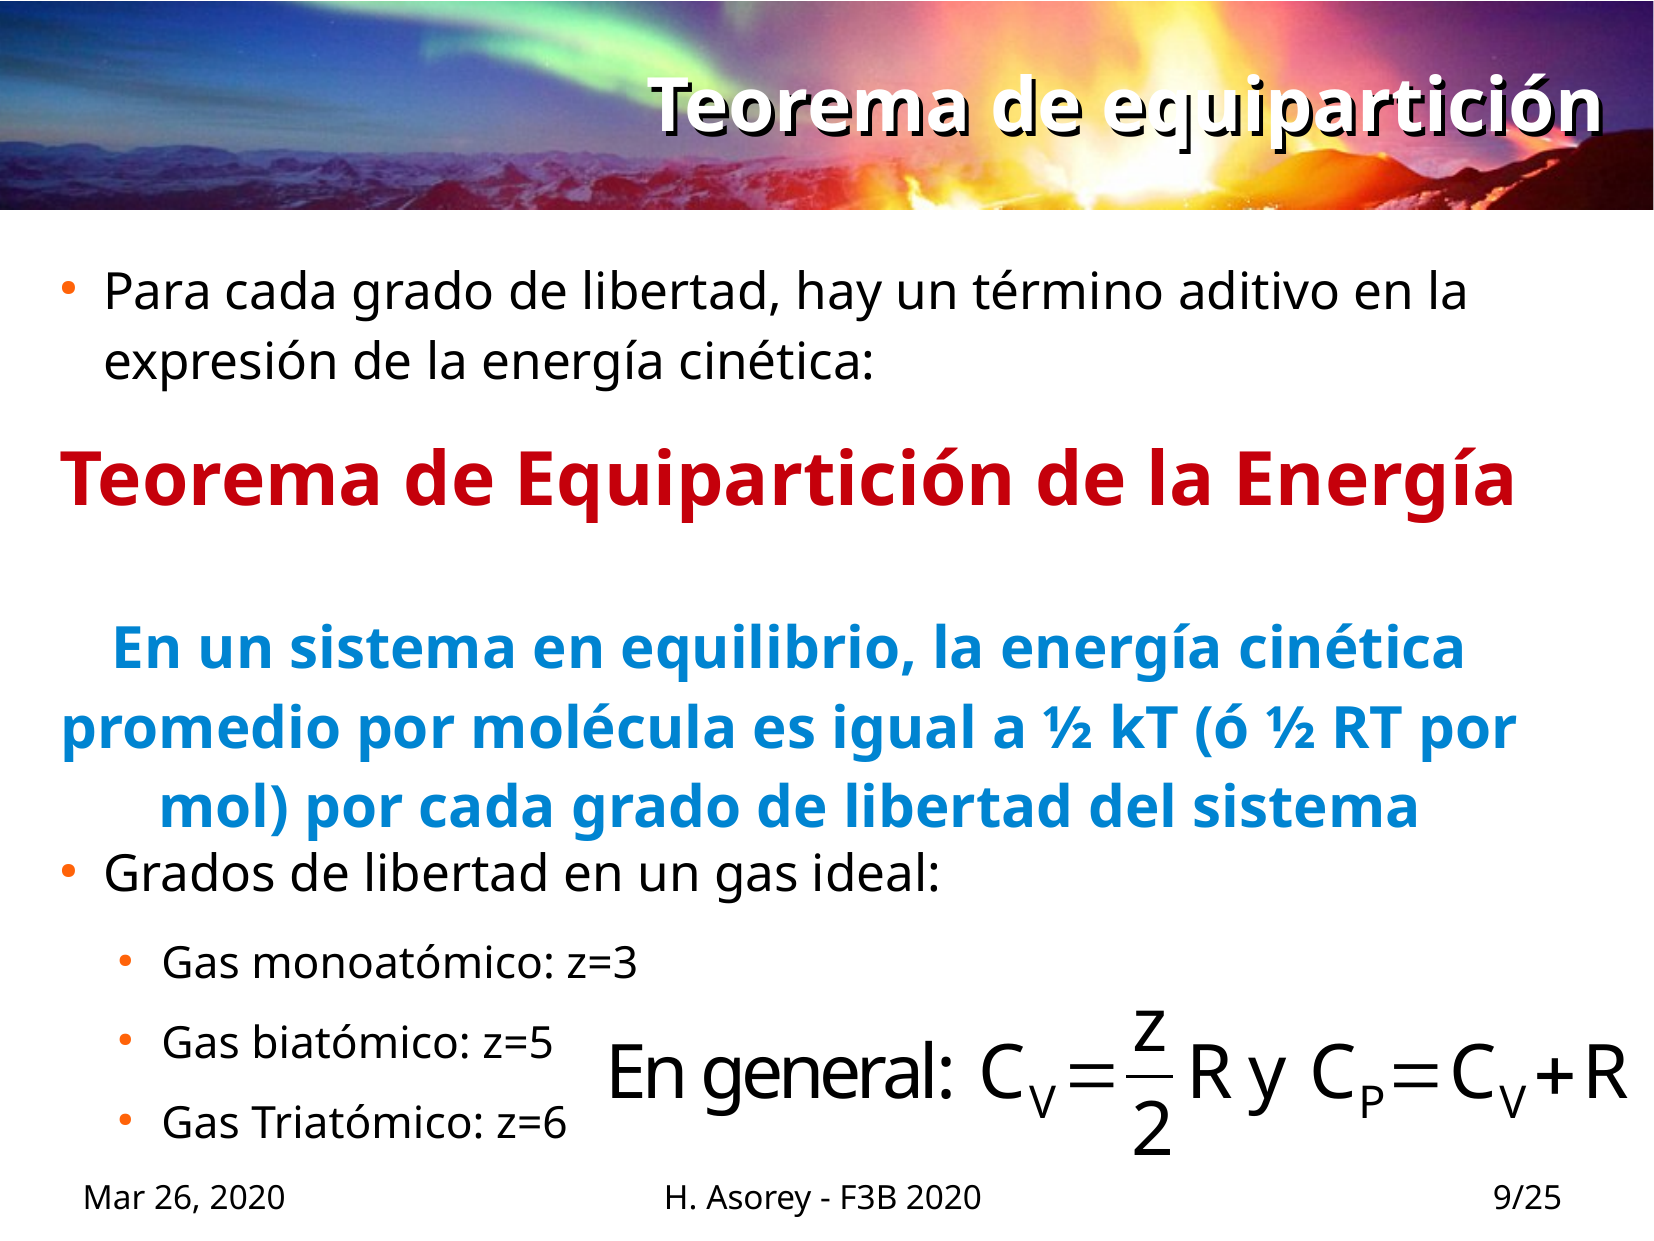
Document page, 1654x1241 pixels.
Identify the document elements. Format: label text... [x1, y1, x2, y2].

text_box Teorema de Equipartición de la Energía En un sistema en equilibrio, la energía cinética promedio por molécula es igual a ½ kT (ó ½ RT por mol) por cada grado de libertad del sistema [45, 417, 1644, 808]
title Teorema de equipartición [45, 15, 1606, 191]
chart [599, 978, 1636, 1174]
picture [0, 1, 1654, 210]
list Para cada grado de libertad, hay un término aditivo en la expresión de la energía cinética: Grados de libertad en un gas ideal: Gas monoatómico: z=3 Gas biatómico: z=5 Gas Triatómico: z=6 [45, 255, 1606, 417]
list Para cada grado de libertad, hay un término aditivo en la expresión de la energía cinética: Grados de libertad en un gas ideal: Gas monoatómico: z=3 Gas biatómico: z=5 Gas Triatómico: z=6 [45, 808, 1606, 1156]
